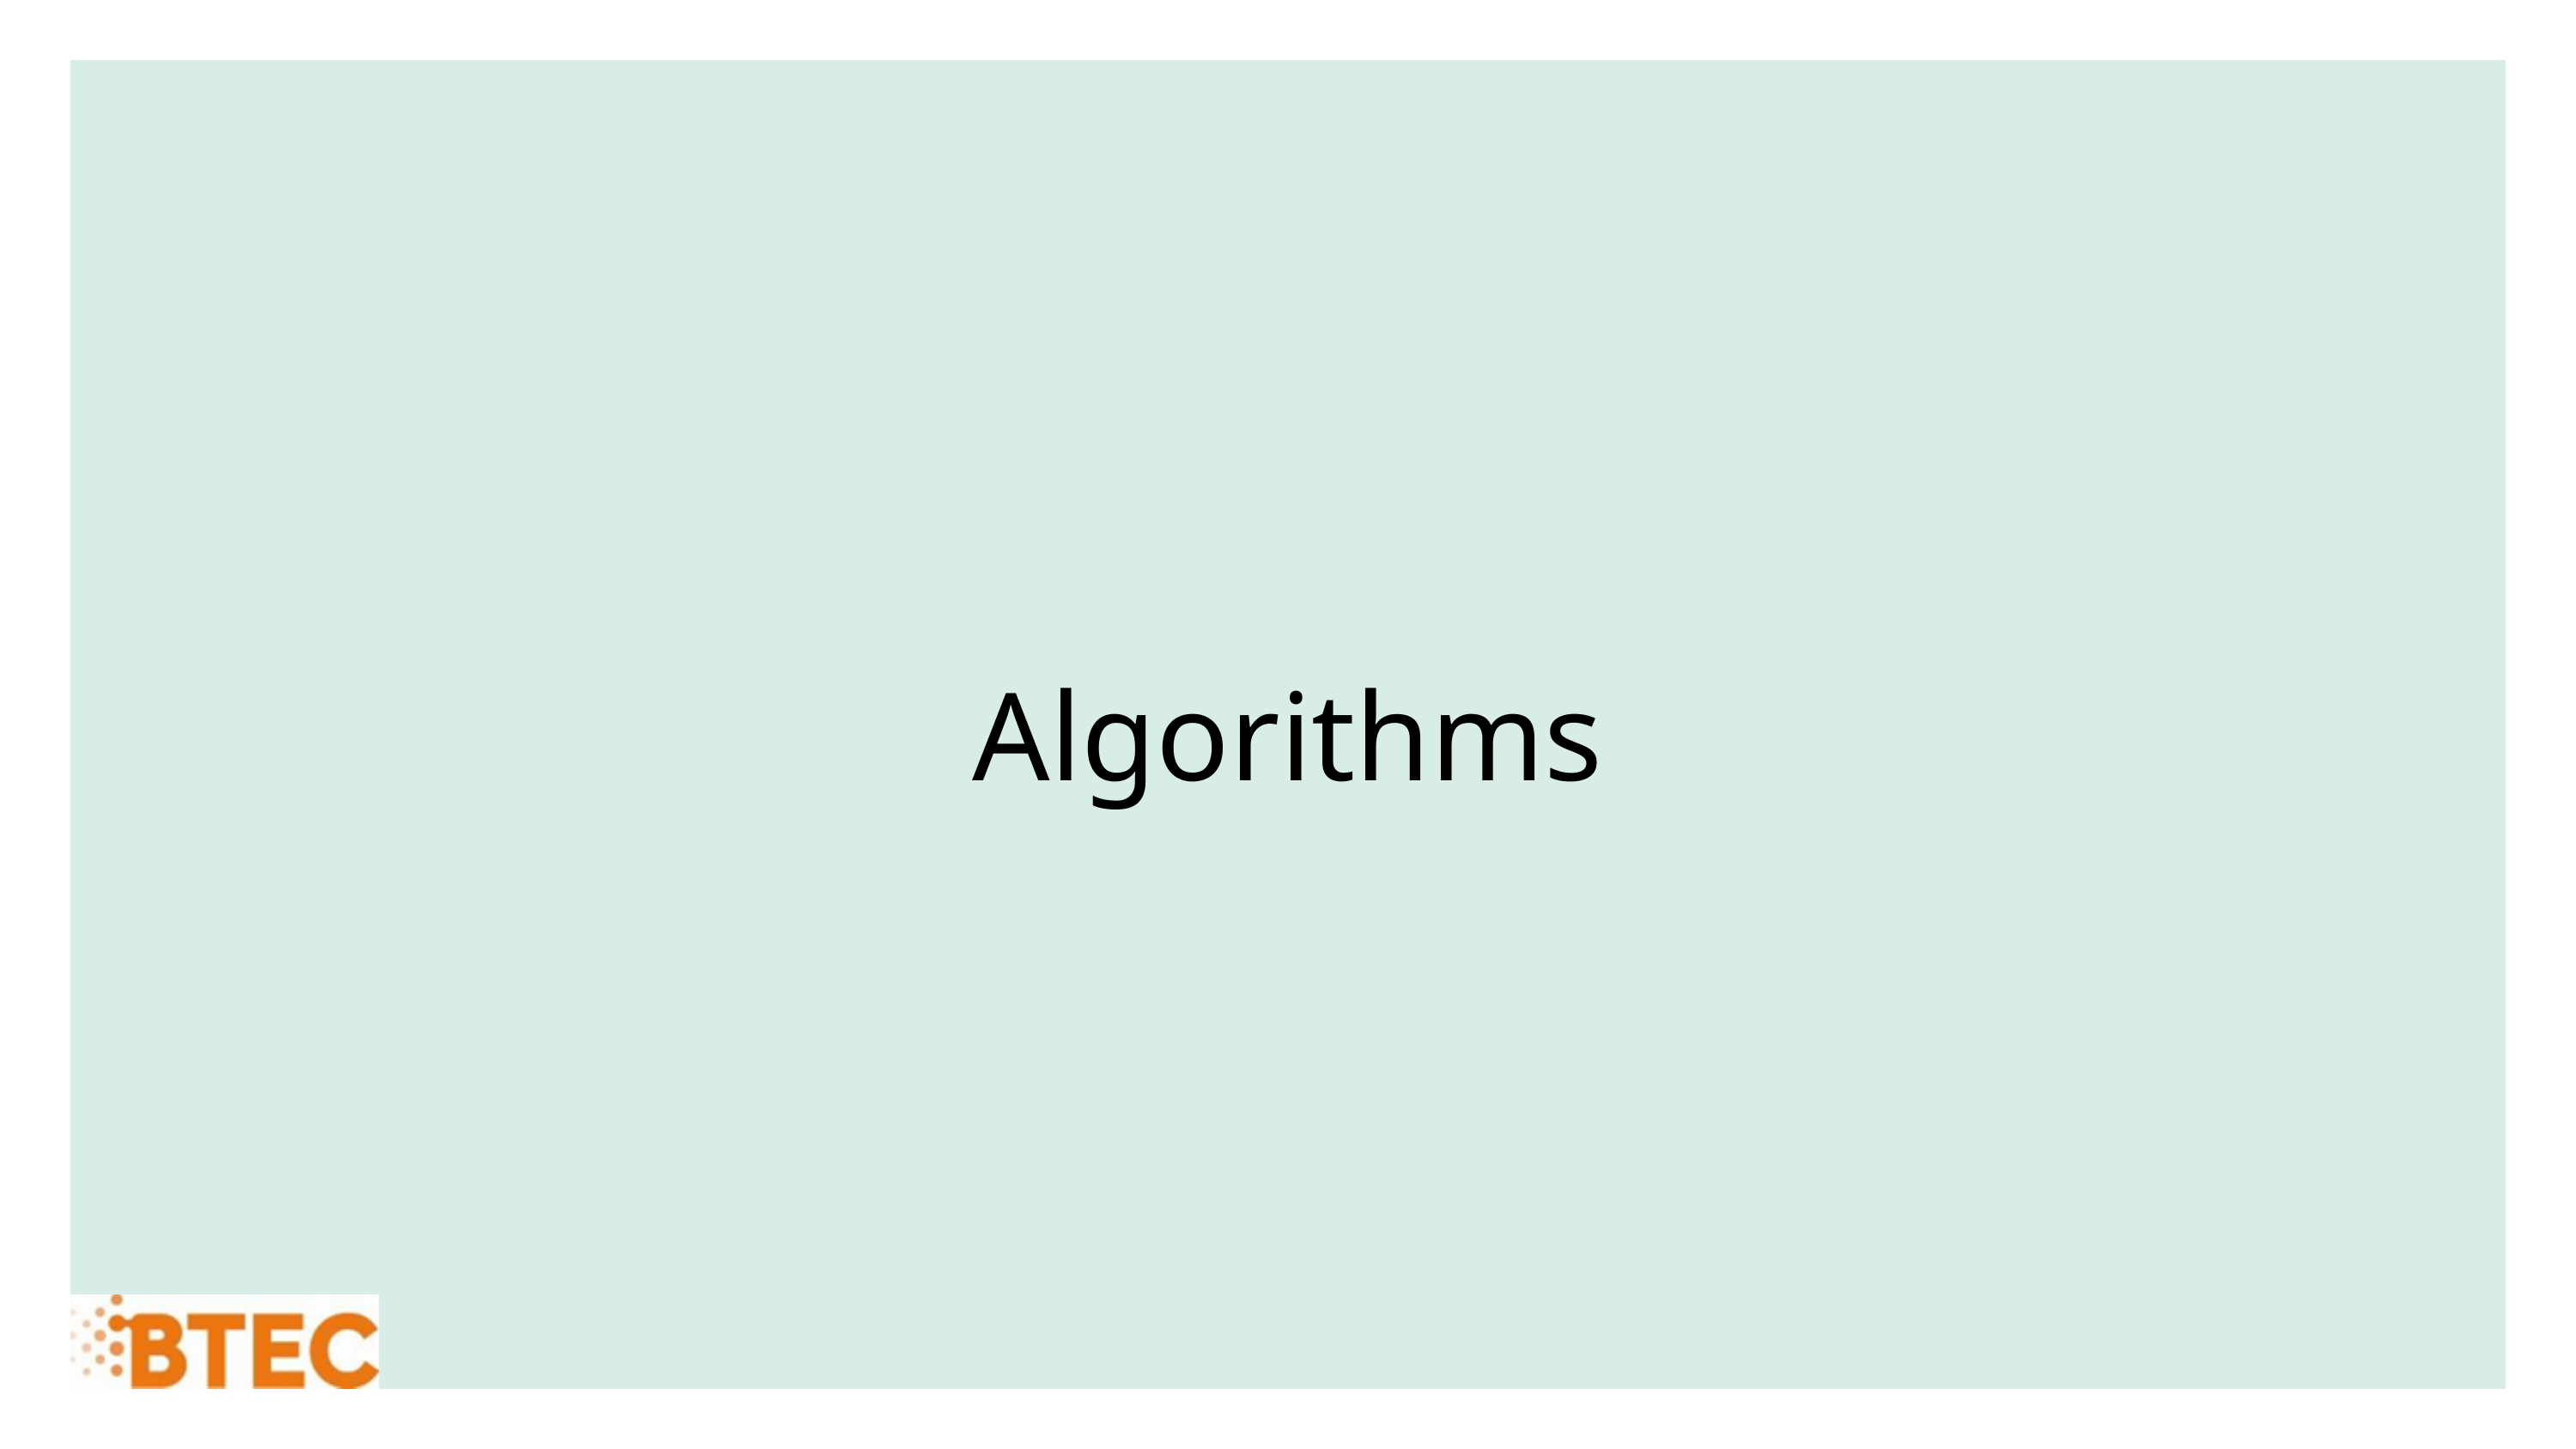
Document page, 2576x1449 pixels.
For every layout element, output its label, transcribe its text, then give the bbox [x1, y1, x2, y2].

text_box Algorithms [391, 634, 2185, 797]
text_box [70, 60, 2506, 1389]
